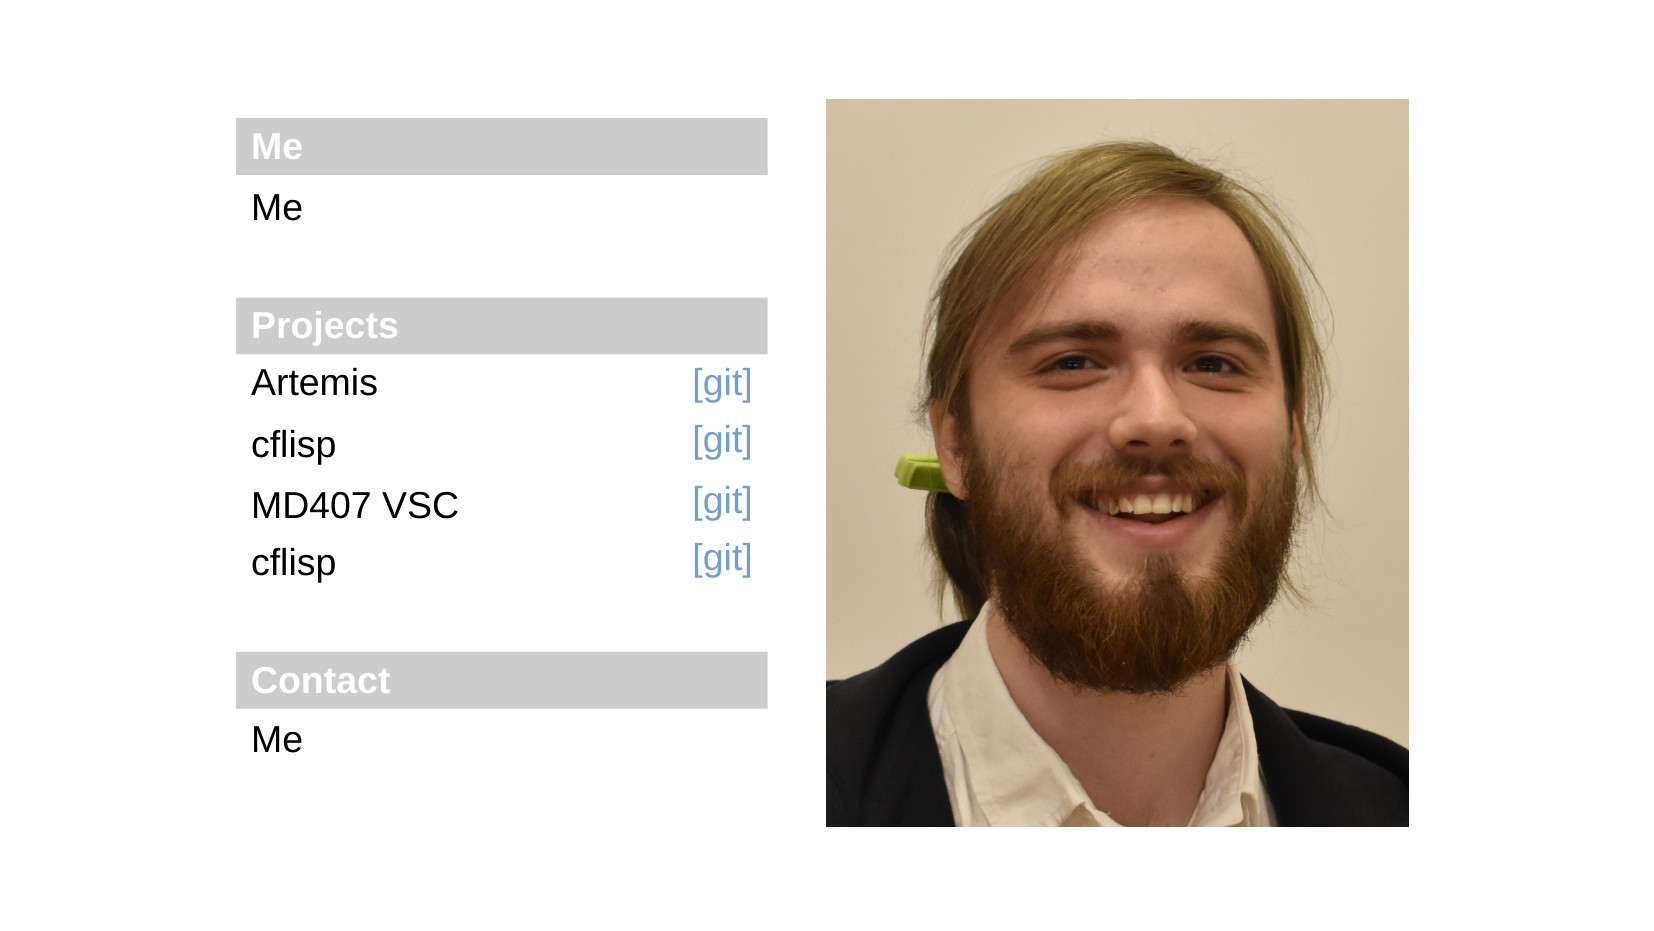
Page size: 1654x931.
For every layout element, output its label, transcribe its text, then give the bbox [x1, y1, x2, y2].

text_box Contact [236, 651, 768, 709]
text_box [git] [649, 530, 768, 587]
text_box Projects [236, 297, 768, 354]
text_box Artemis [236, 354, 649, 412]
text_box [git] [649, 411, 768, 468]
text_box Me [236, 710, 768, 768]
picture [826, 99, 1409, 827]
text_box cflisp [236, 415, 650, 473]
text_box Me [236, 179, 768, 237]
text_box Me [236, 118, 768, 175]
text_box cflisp [236, 534, 650, 591]
text_box [git] [649, 354, 768, 411]
text_box MD407 VSC [236, 476, 650, 534]
text_box [git] [649, 472, 768, 530]
